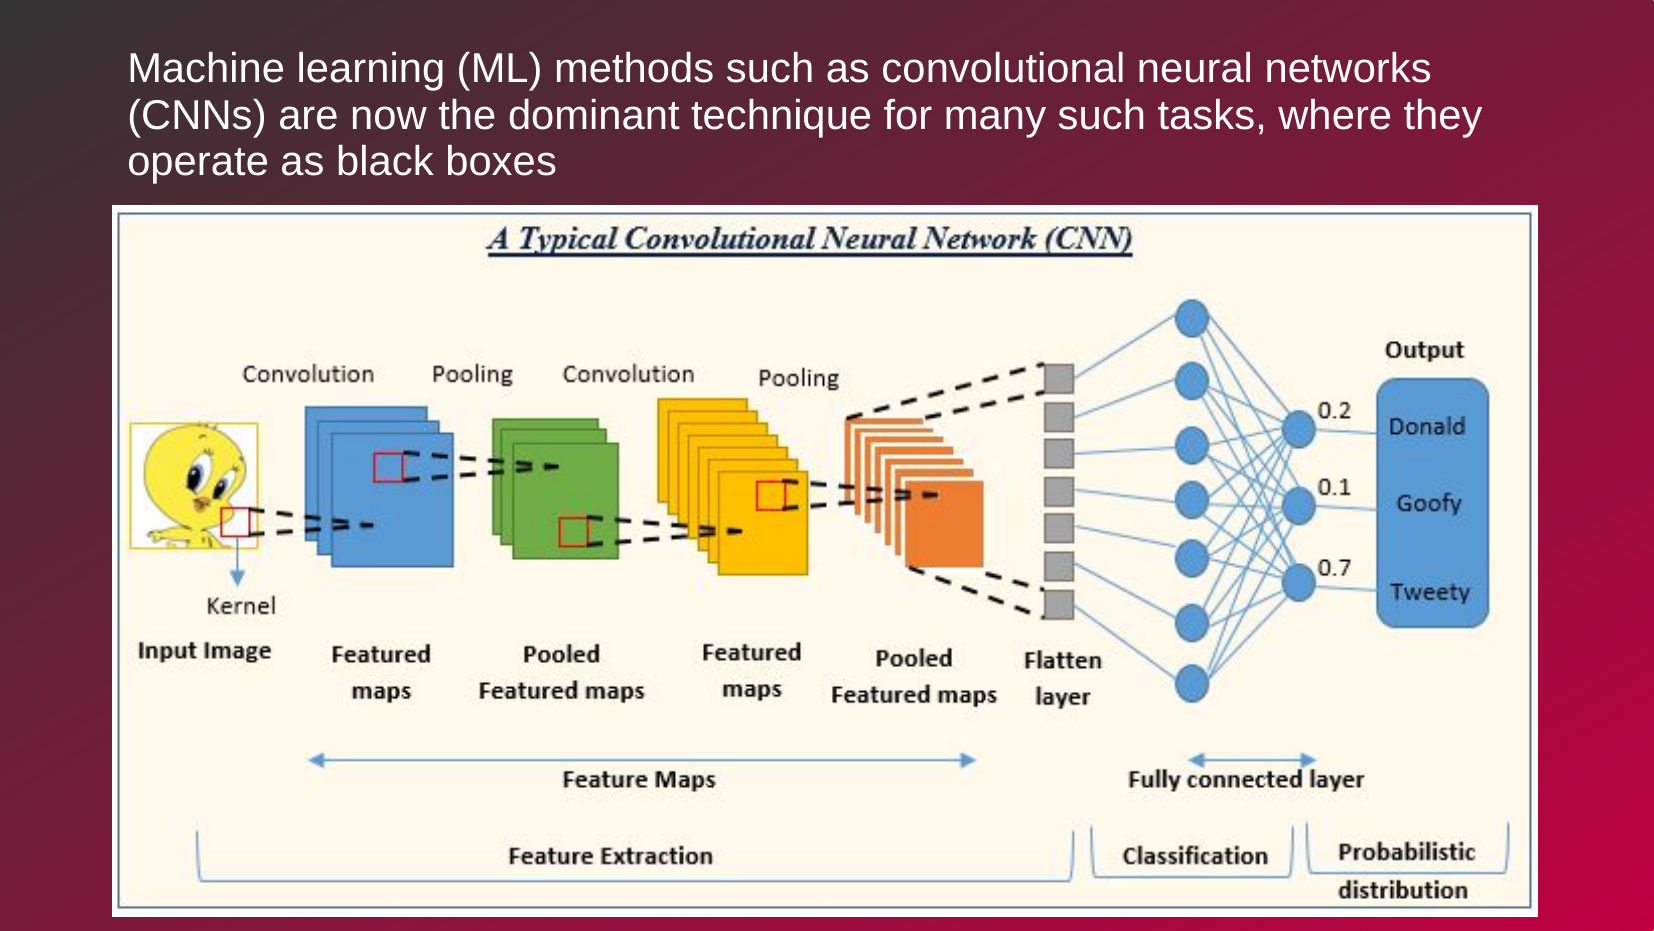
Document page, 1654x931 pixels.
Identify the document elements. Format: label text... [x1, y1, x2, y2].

text_box Machine learning (ML) methods such as convolutional neural networks (CNNs) are now the dominant technique for many such tasks, where they operate as black boxes [112, 37, 1576, 263]
picture [112, 205, 1538, 917]
